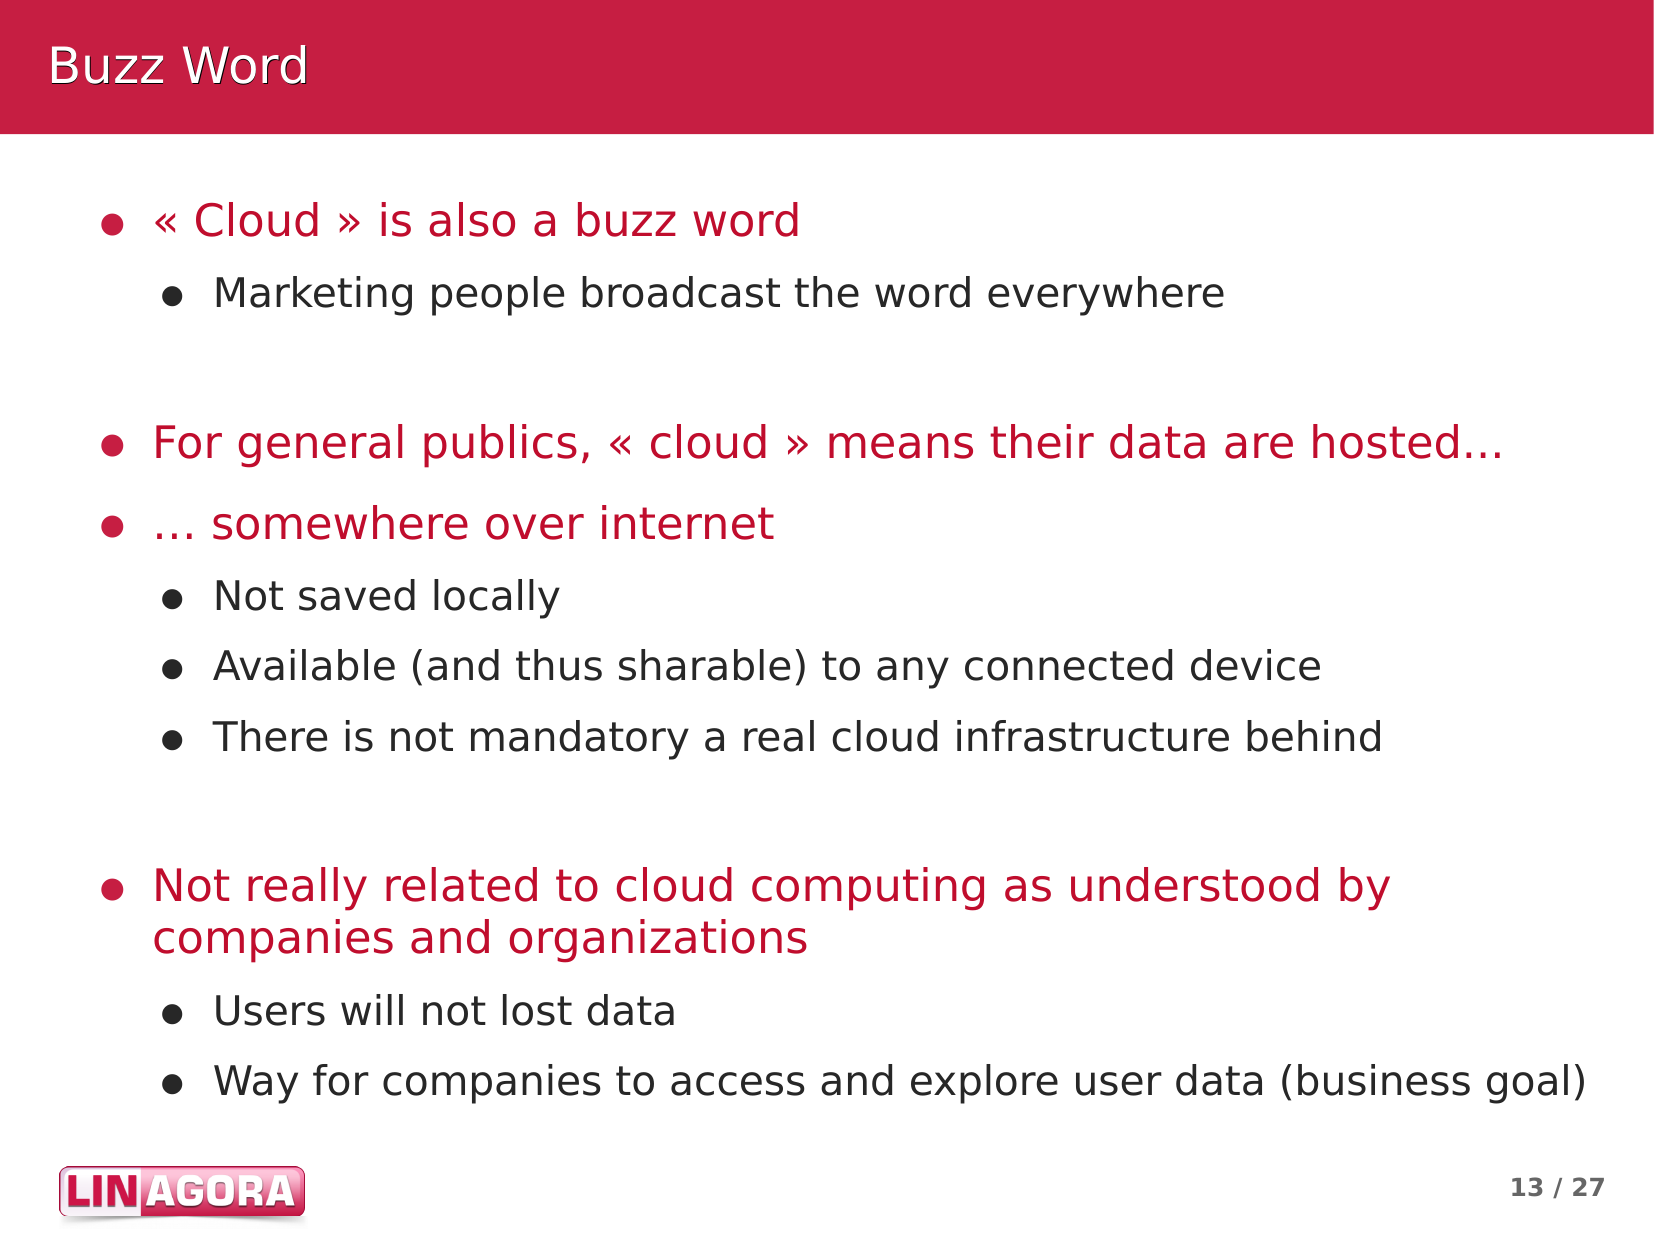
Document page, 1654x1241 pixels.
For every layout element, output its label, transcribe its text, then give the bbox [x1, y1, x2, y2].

title Buzz Word [47, 7, 1624, 126]
picture [59, 1166, 308, 1229]
list « Cloud » is also a buzz word Marketing people broadcast the word everywhere For general publics, « cloud » means their data are hosted... … somewhere over internet Not saved locally Available (and thus sharable) to any connected device There is not mandatory a real cloud infrastructure behind Not really related to cloud computing as understood by companies and organizations Users will not lost data Way for companies to access and explore user data (business goal) [82, 194, 1630, 1111]
